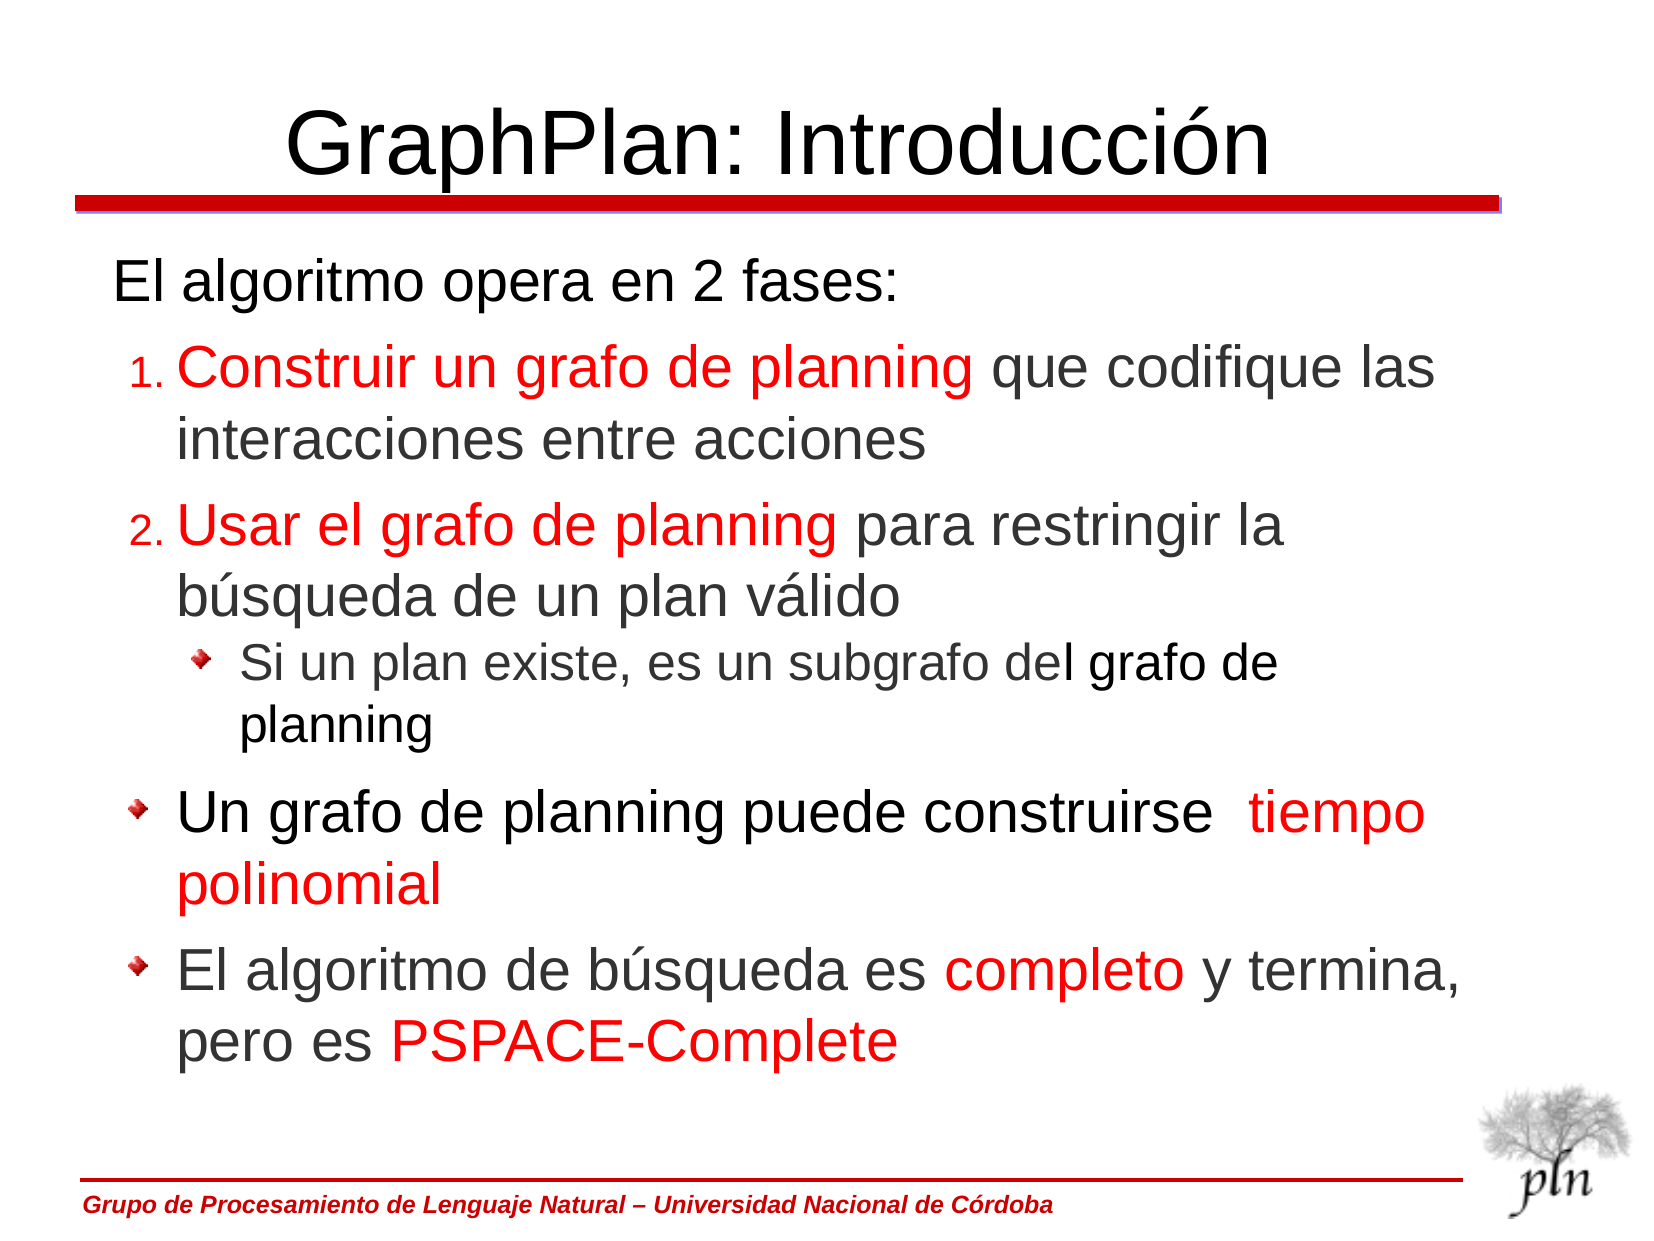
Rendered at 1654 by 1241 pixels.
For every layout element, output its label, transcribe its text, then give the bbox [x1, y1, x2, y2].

picture [1477, 1083, 1635, 1219]
list El algoritmo opera en 2 fases: Construir un grafo de planning que codifique las interacciones entre acciones Usar el grafo de planning para restringir la búsqueda de un plan válido Si un plan existe, es un subgrafo del grafo de planning Un grafo de planning puede construirse tiempo polinomial El algoritmo de búsqueda es completo y termina, pero es PSPACE-Complete [98, 235, 1501, 1088]
title GraphPlan: Introducción [100, 12, 1426, 200]
